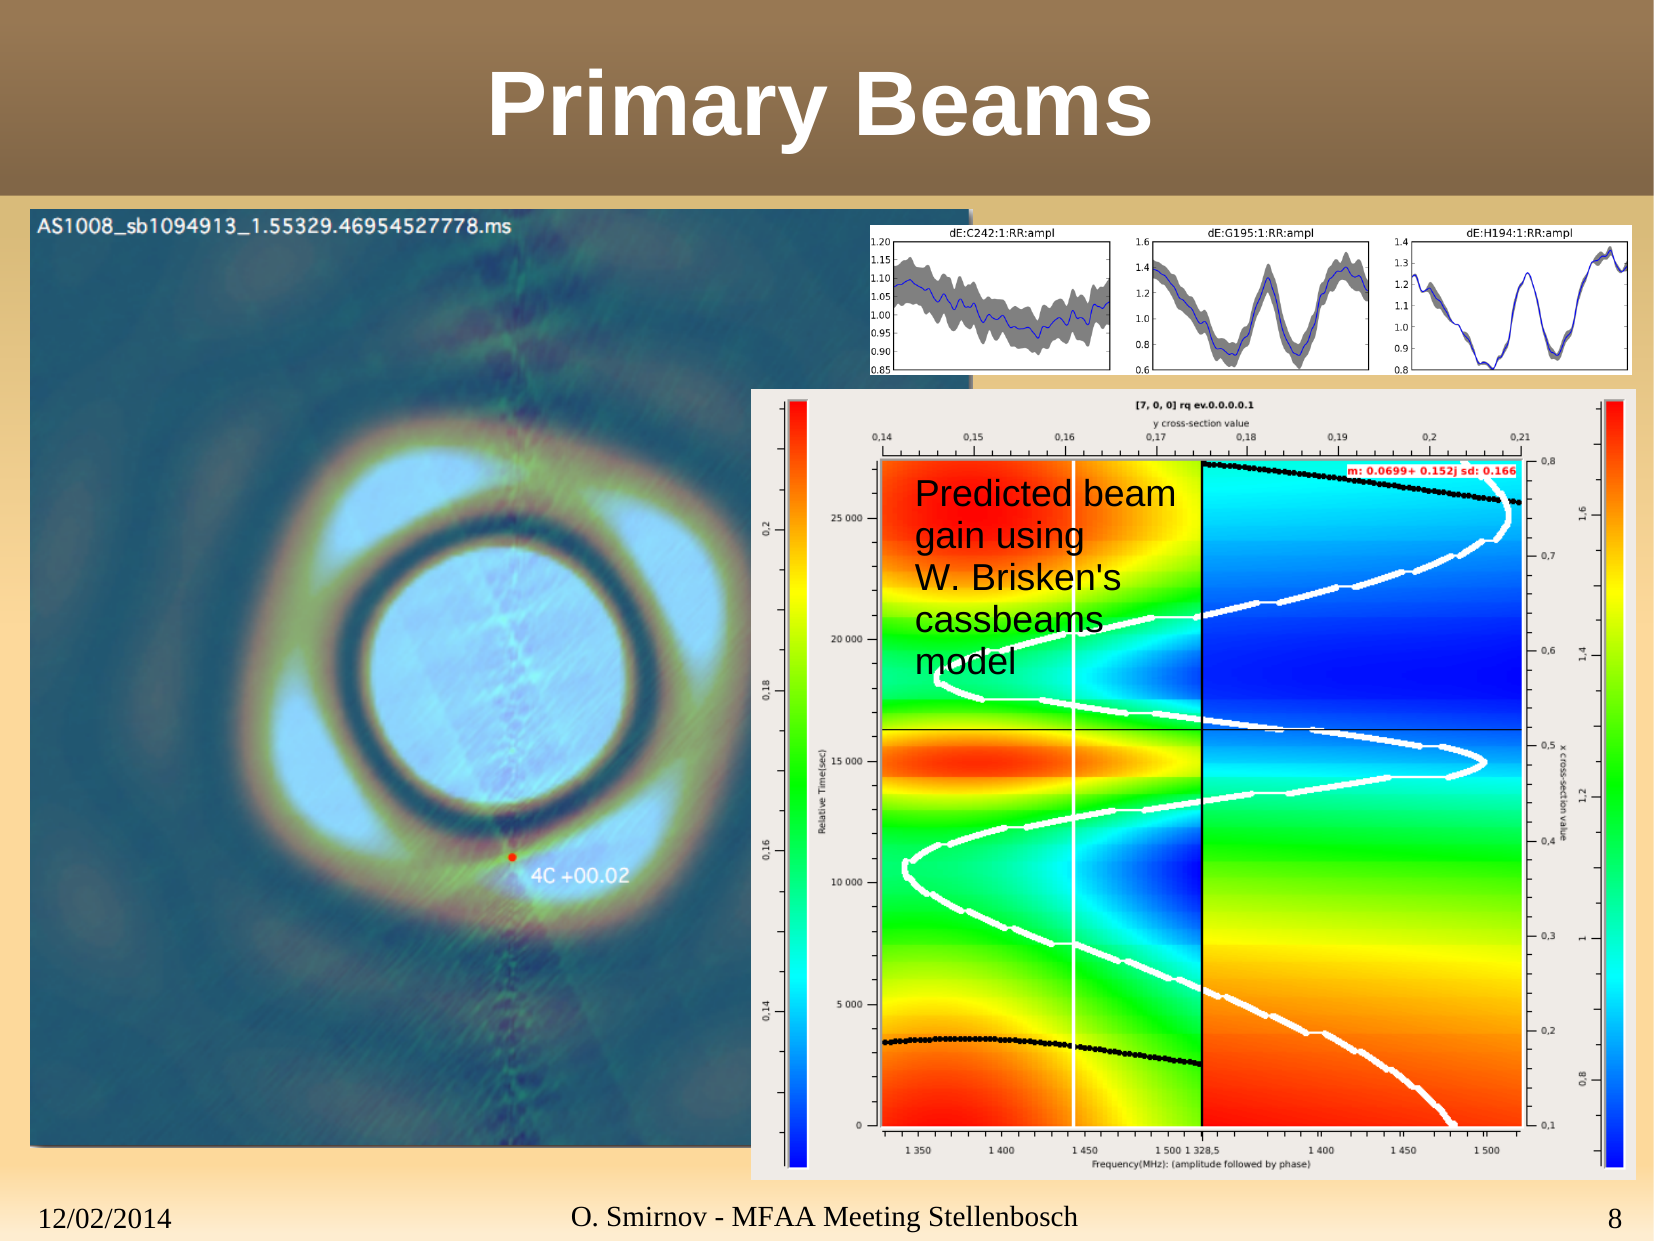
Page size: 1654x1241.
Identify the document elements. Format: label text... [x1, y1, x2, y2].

text_box Predicted beam gain using W. Brisken's cassbeams model [900, 465, 1231, 690]
picture [0, 0, 1654, 1241]
title Primary Beams [76, 0, 1565, 208]
